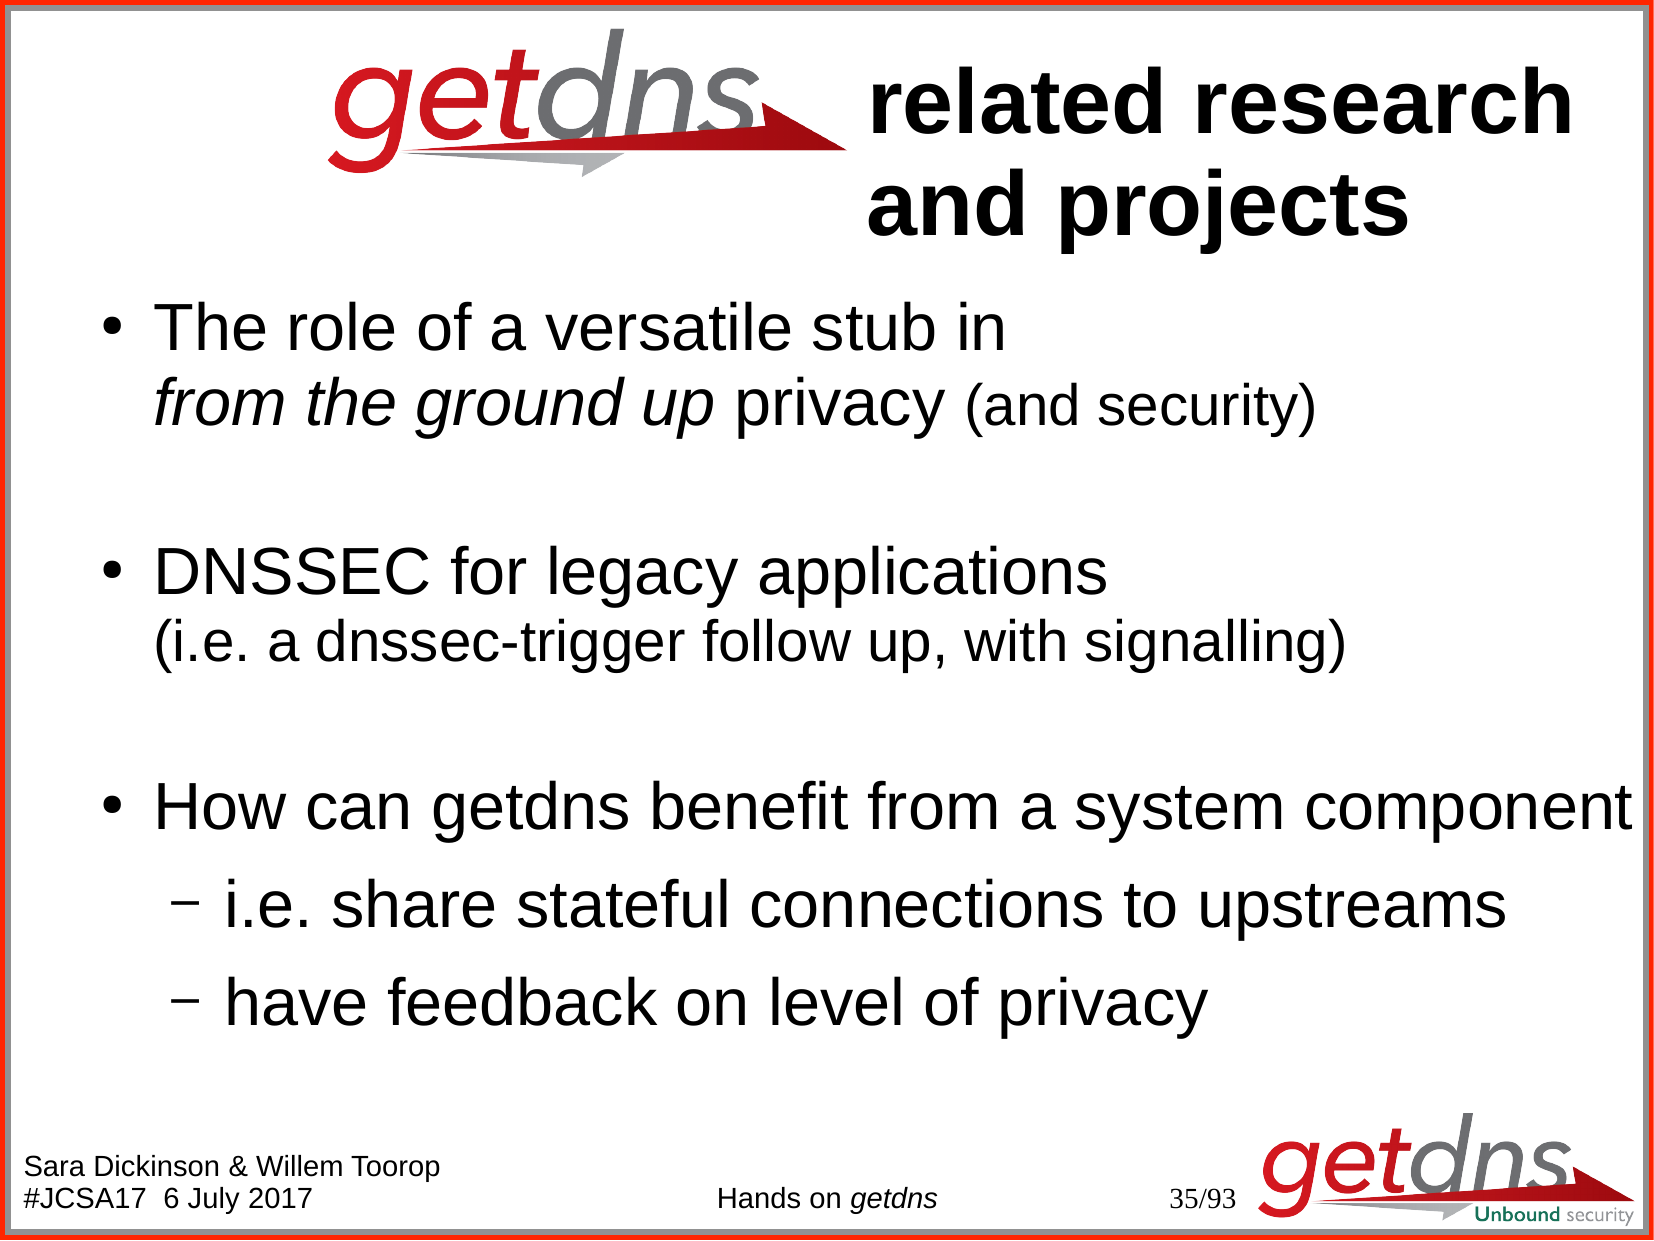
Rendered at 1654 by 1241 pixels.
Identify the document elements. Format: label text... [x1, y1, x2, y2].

picture [1251, 1205, 1642, 1232]
list The role of a versatile stub in from the ground up privacy (and security) DNSSEC for legacy applications (i.e. a dnssec-trigger follow up, with signalling) How can getdns benefit from a system component i.e. share stateful connections to upstreams have feedback on level of privacy [82, 290, 1654, 1205]
title related research and projects [324, 49, 1642, 257]
picture [318, 20, 857, 193]
